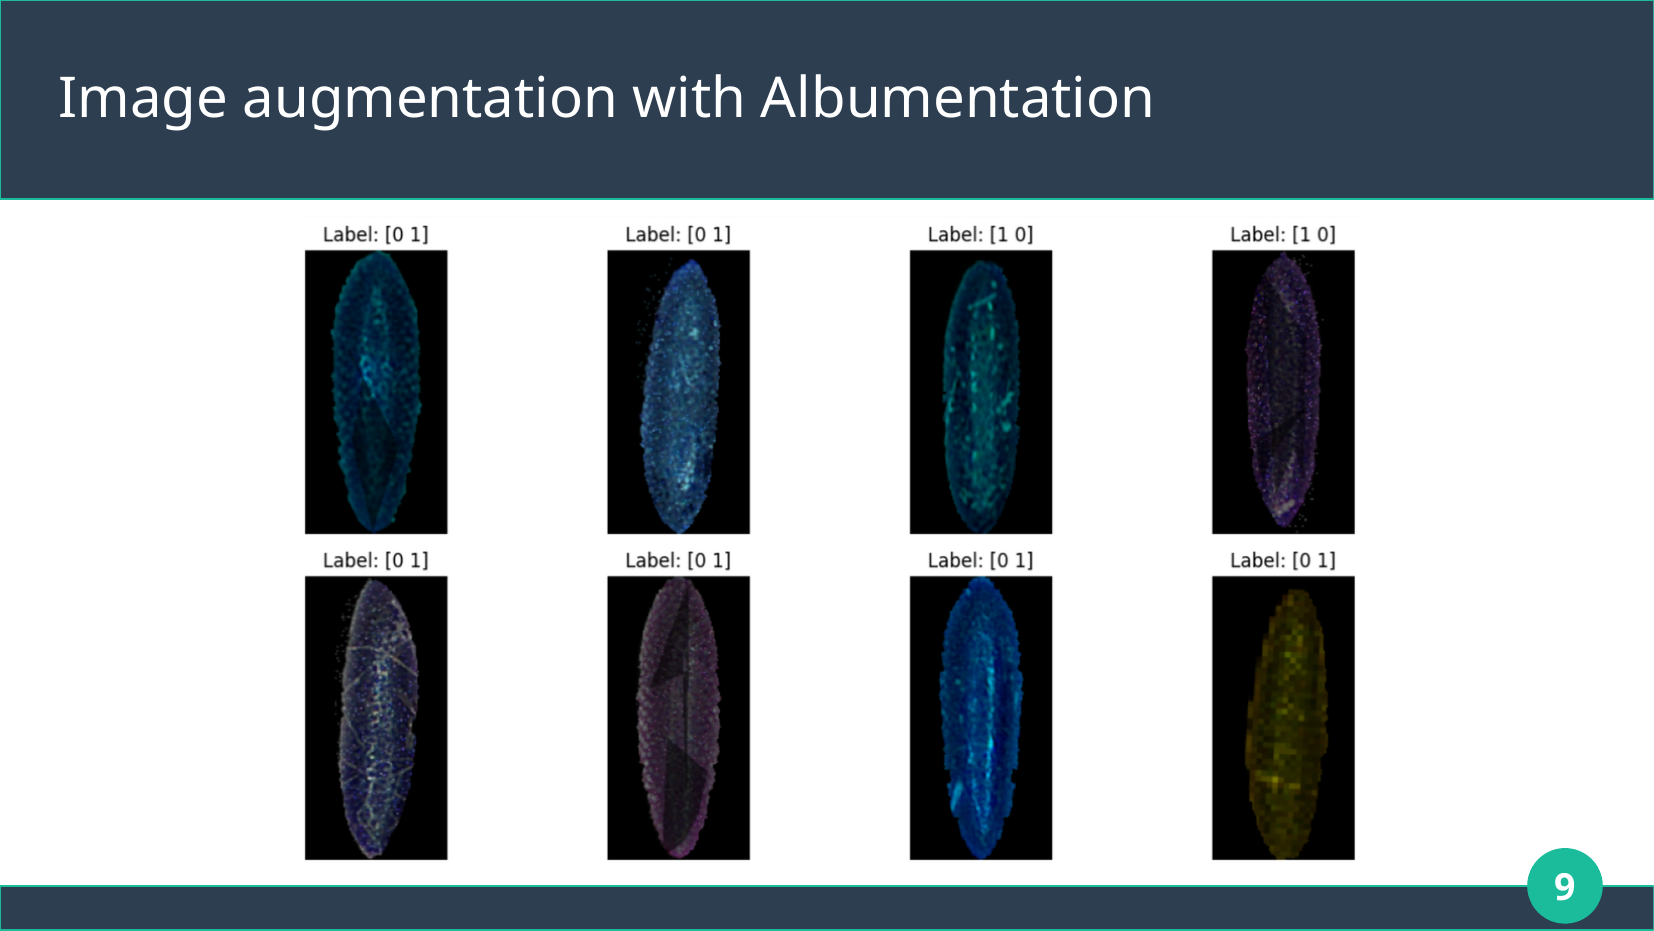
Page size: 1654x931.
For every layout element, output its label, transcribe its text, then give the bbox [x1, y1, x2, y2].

picture [300, 216, 1361, 868]
title Image augmentation with Albumentation [59, 37, 1595, 155]
